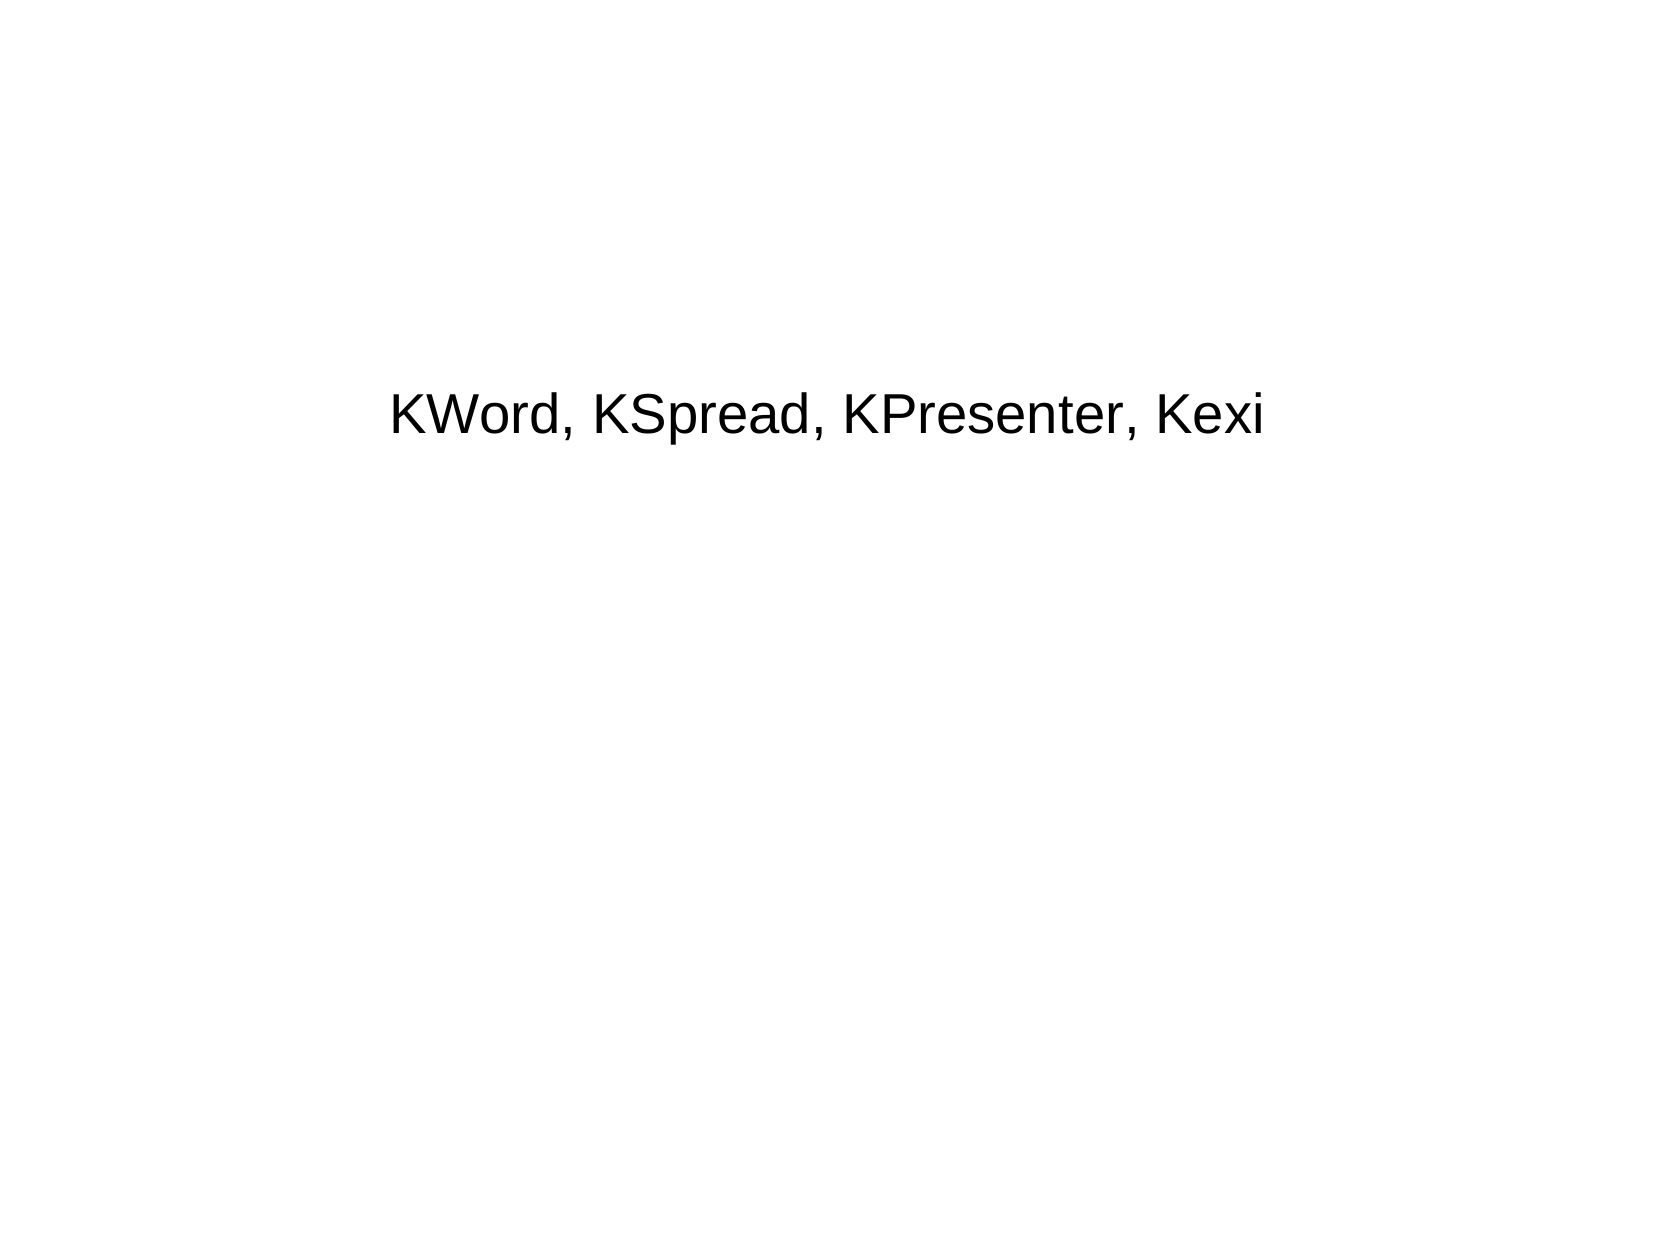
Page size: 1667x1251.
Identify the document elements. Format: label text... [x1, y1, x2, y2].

subtitle KWord, KSpread, KPresenter, Kexi [0, 386, 1667, 855]
